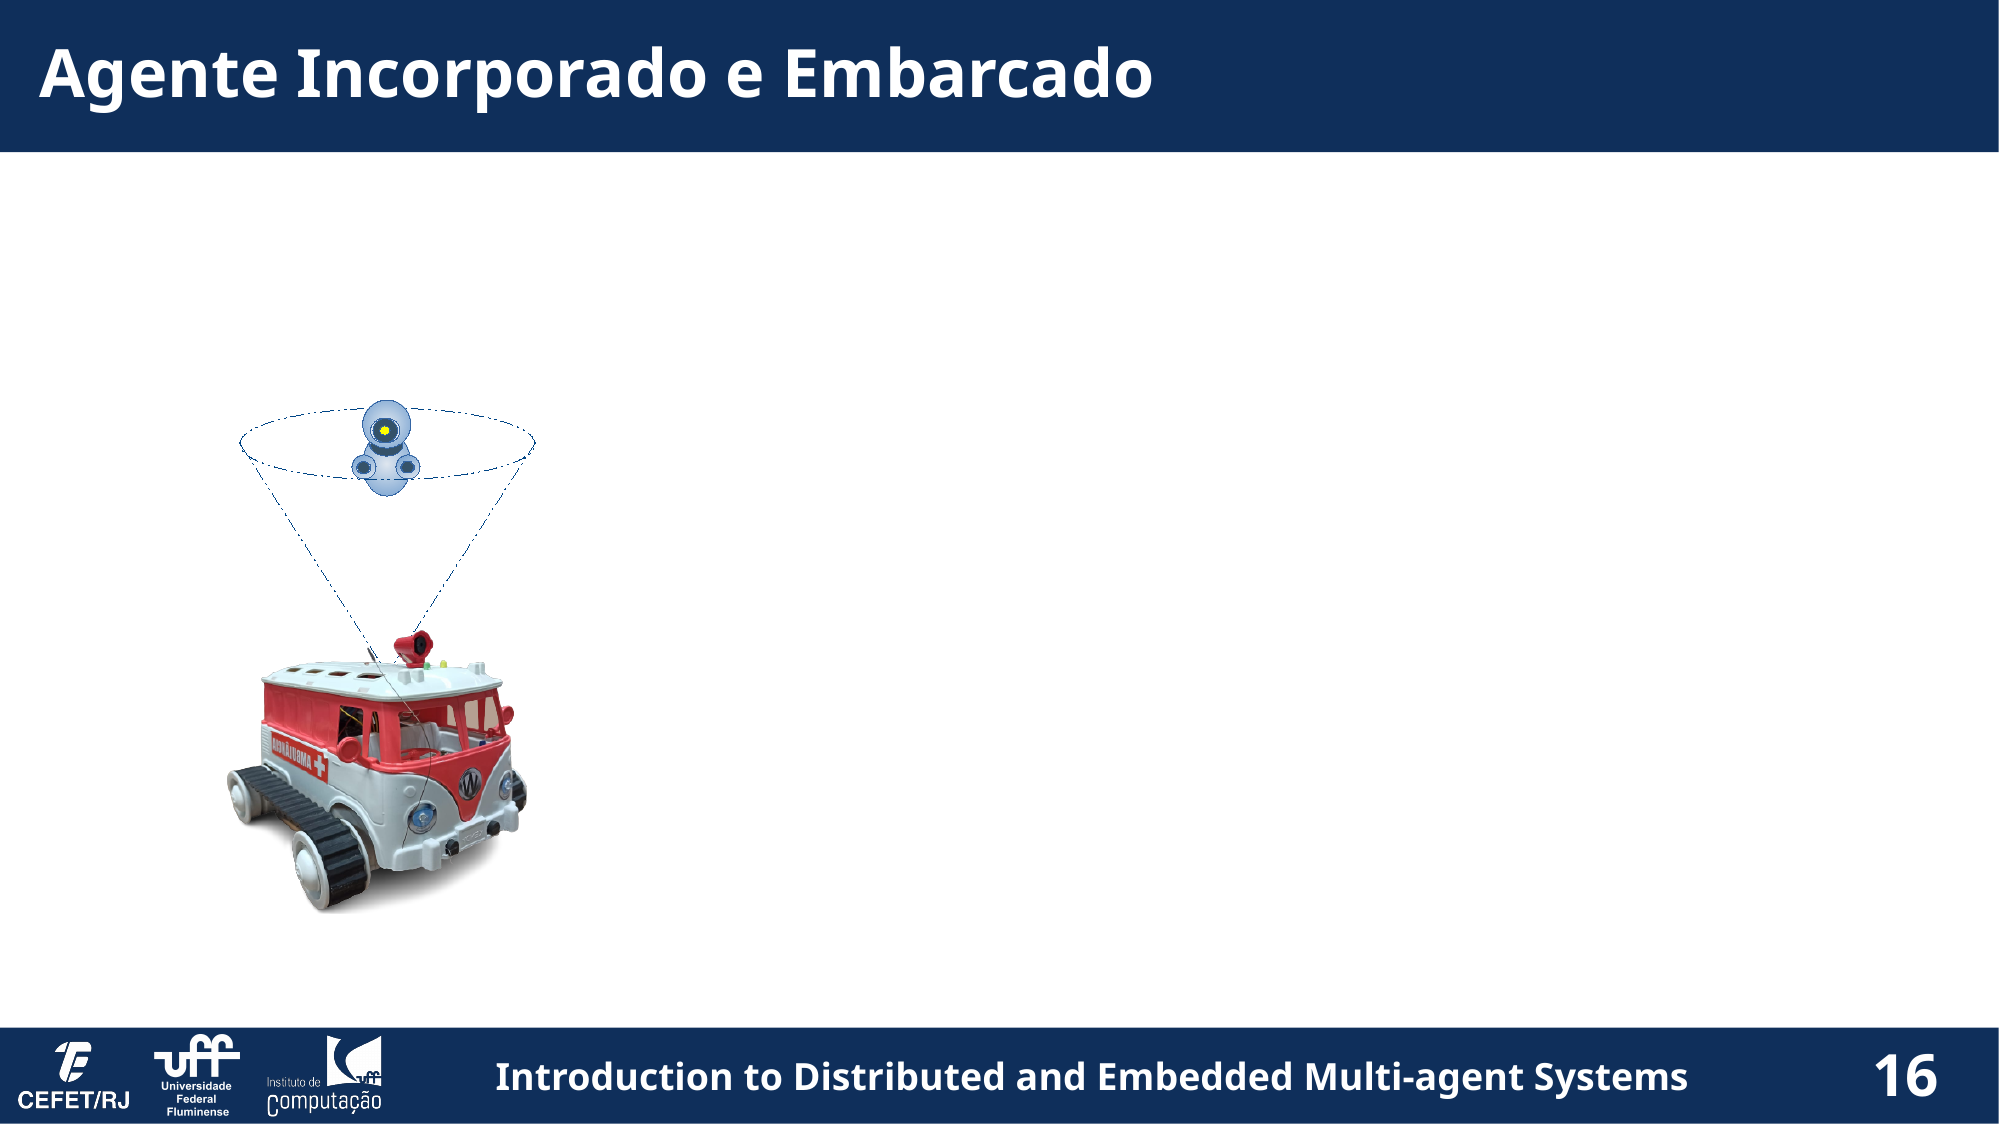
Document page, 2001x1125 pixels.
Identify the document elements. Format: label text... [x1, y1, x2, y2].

picture [265, 1033, 383, 1117]
text_box Agente Incorporado e Embarcado [25, 23, 1999, 119]
picture [222, 628, 532, 915]
picture [18, 1021, 129, 1125]
text_box [351, 400, 421, 497]
picture [153, 1033, 241, 1121]
